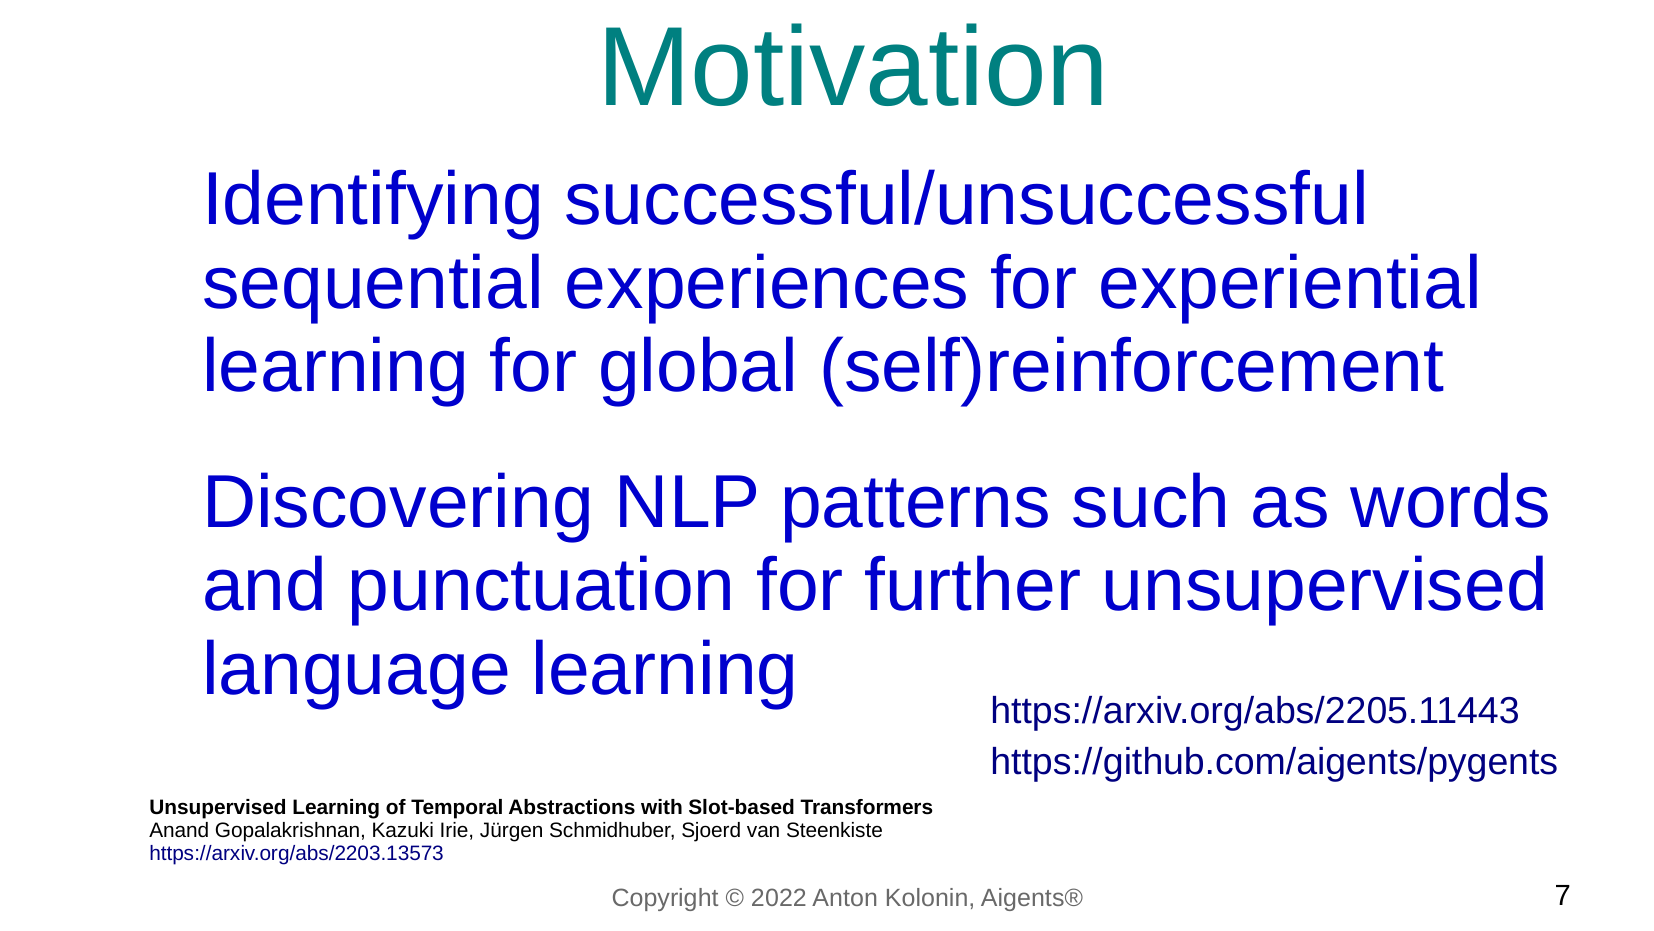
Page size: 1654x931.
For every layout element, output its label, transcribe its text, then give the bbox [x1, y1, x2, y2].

text_box https://github.com/aigents/pygents [975, 732, 1574, 790]
text_box Unsupervised Learning of Temporal Abstractions with Slot-based Transformers Anand Gopalakrishnan, Kazuki Irie, Jürgen Schmidhuber, Sjoerd van Steenkiste https://arxiv.org/abs/2203.13573 [134, 788, 949, 873]
text_box Motivation [0, 0, 1653, 135]
text_box https://arxiv.org/abs/2205.11443 [975, 681, 1535, 739]
text_box Identifying successful/unsuccessful sequential experiences for experiential learning for global (self)reinforcement Discovering NLP patterns such as words and punctuation for further unsupervised language learning [120, 116, 1619, 749]
